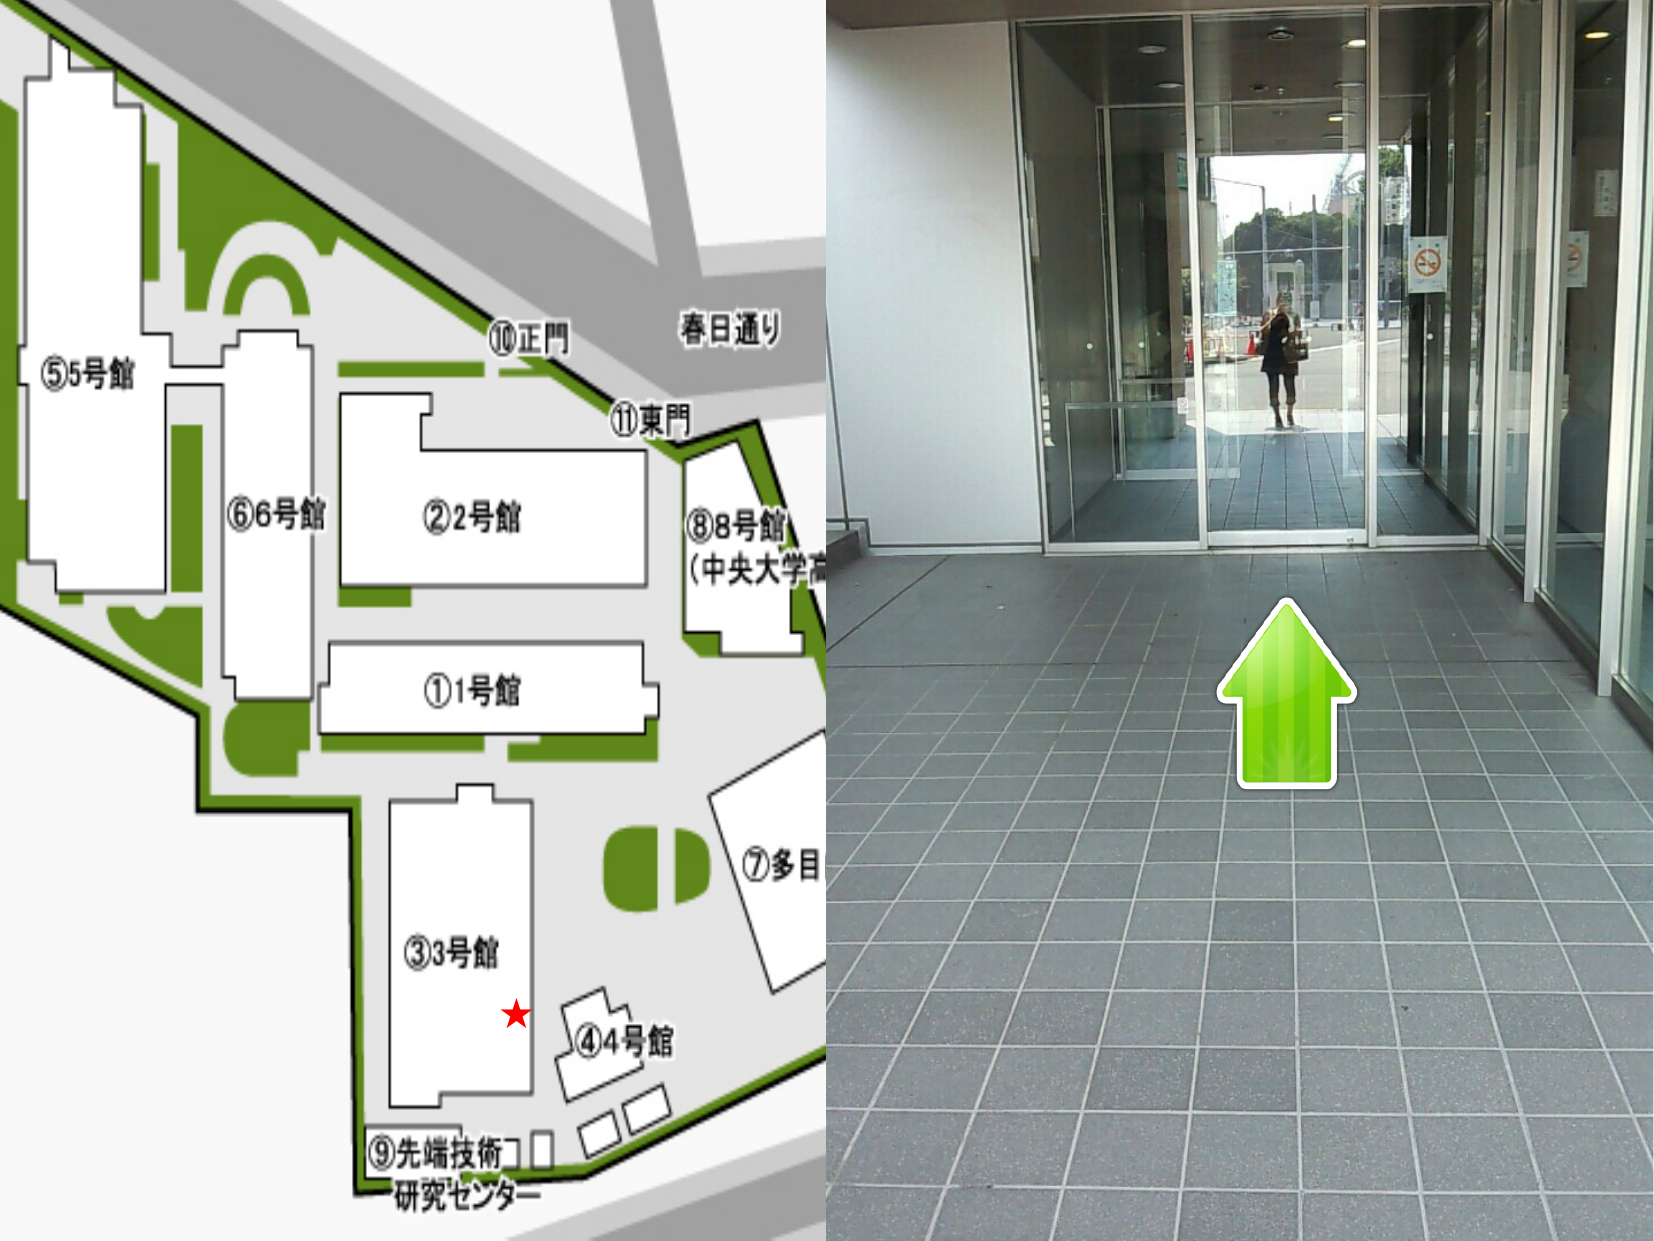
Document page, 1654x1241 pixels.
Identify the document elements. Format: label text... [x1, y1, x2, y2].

title ★ [442, 947, 591, 1081]
picture [0, 0, 1654, 1241]
